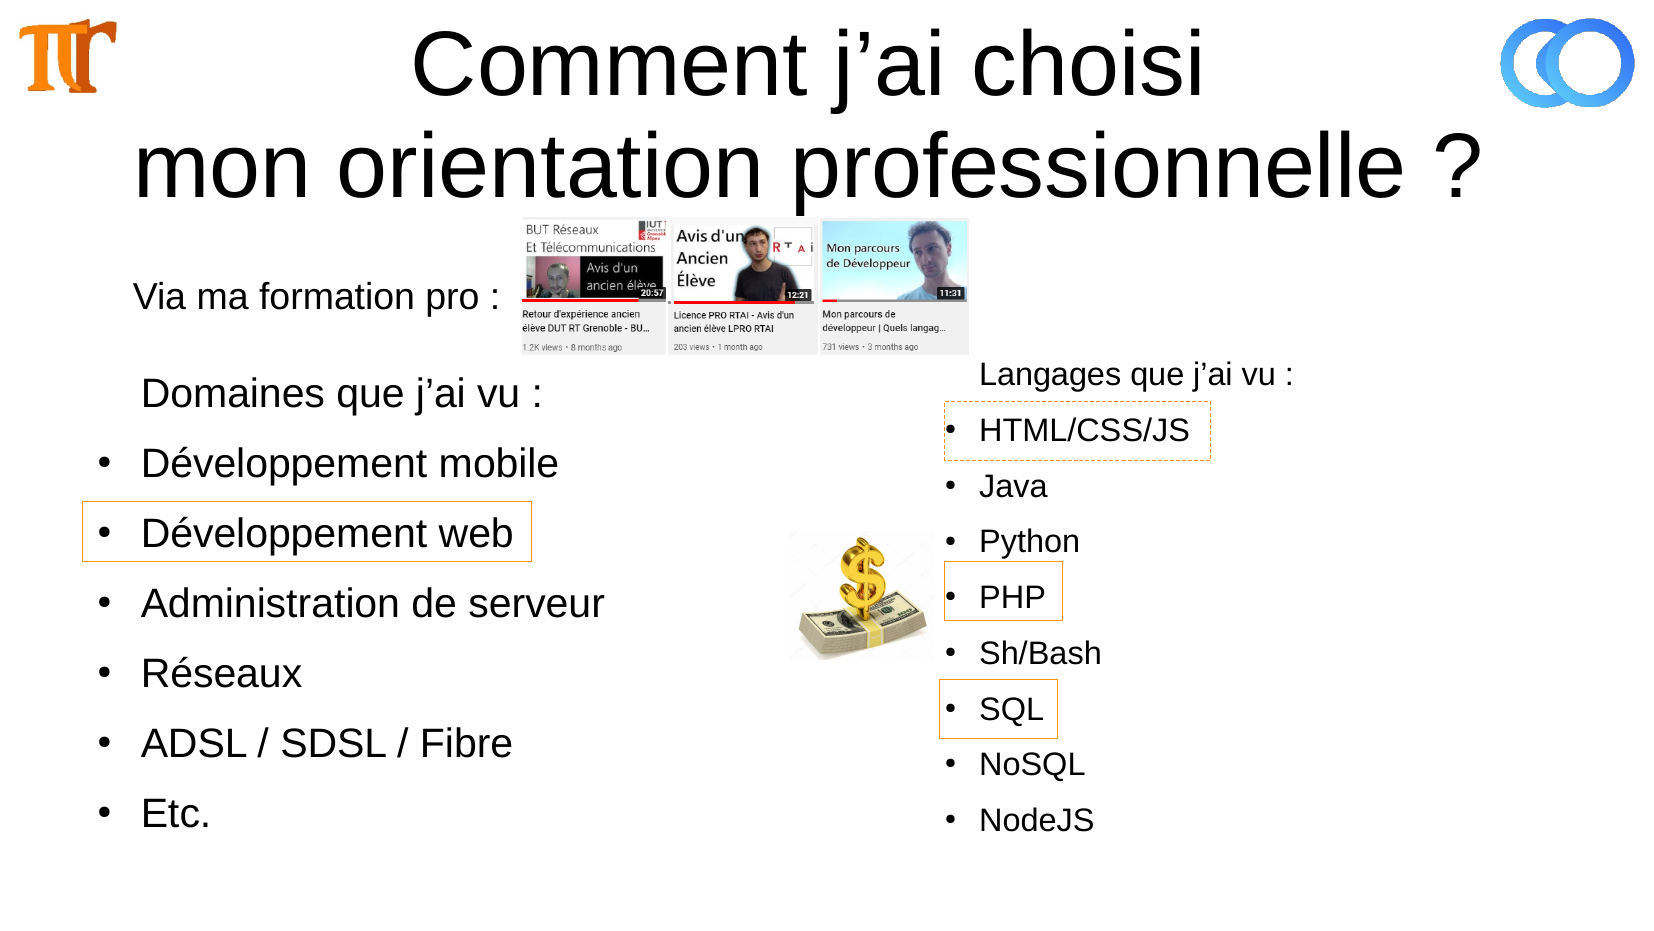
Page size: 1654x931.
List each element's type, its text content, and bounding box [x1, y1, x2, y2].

list Langages que j’ai vu : HTML/CSS/JS Java Python PHP Sh/Bash SQL NoSQL NodeJS [933, 300, 1530, 840]
picture [789, 531, 934, 660]
text_box Via ma formation pro : [118, 267, 516, 325]
picture [17, 5, 119, 107]
picture [1450, 0, 1654, 142]
picture [668, 217, 818, 355]
title Comment j’ai choisi mon orientation professionnelle ? [64, 12, 1554, 218]
list Domaines que j’ai vu : Développement mobile Développement web Administration de serveur Réseaux ADSL / SDSL / Fibre Etc. [82, 300, 680, 840]
picture [820, 218, 969, 355]
list Domaines que j’ai vu : Développement mobile Développement web Administration de serveur Réseaux ADSL / SDSL / Fibre Etc. [83, 502, 531, 561]
picture [522, 217, 666, 355]
